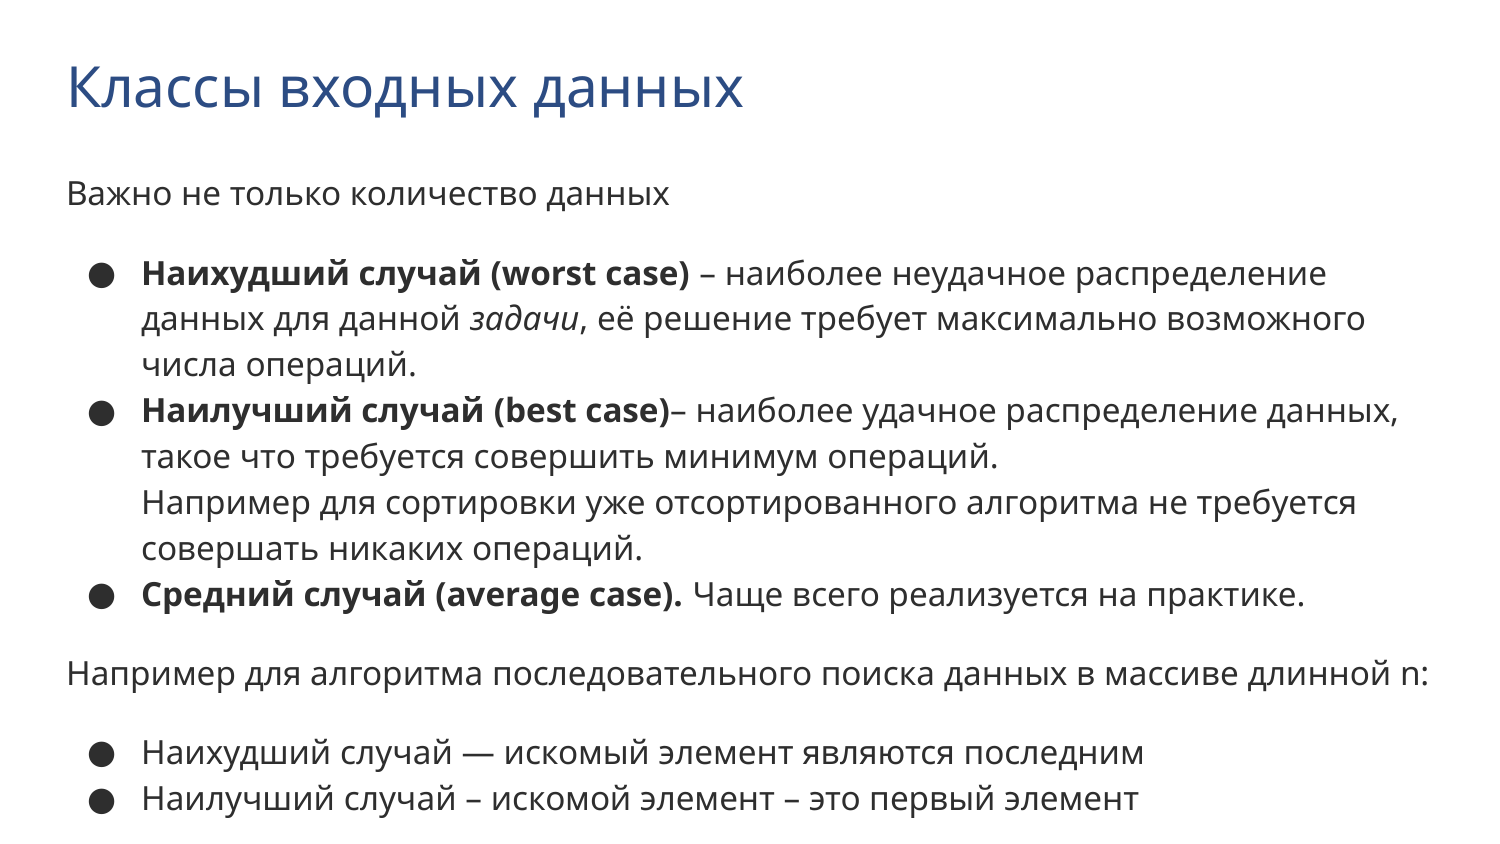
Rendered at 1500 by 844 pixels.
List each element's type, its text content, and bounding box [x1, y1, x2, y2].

title Классы входных данных [51, 35, 1449, 130]
list Важно не только количество данных Наихудший случай (worst case) – наиболее неудачное распределение данных для данной задачи, её решение требует максимально возможного числа операций. Наилучший случай (best case)– наиболее удачное распределение данных, такое что требуется совершить минимум операций. Например для сортировки уже отсортированного алгоритма не требуется совершать никаких операций. Средний случай (average case). Чаще всего реализуется на практике. Например для алгоритма последовательного поиска данных в массиве длинной n: Наихудший случай — искомый элемент являются последним Наилучший случай – искомой элемент – это первый элемент [51, 151, 1449, 778]
